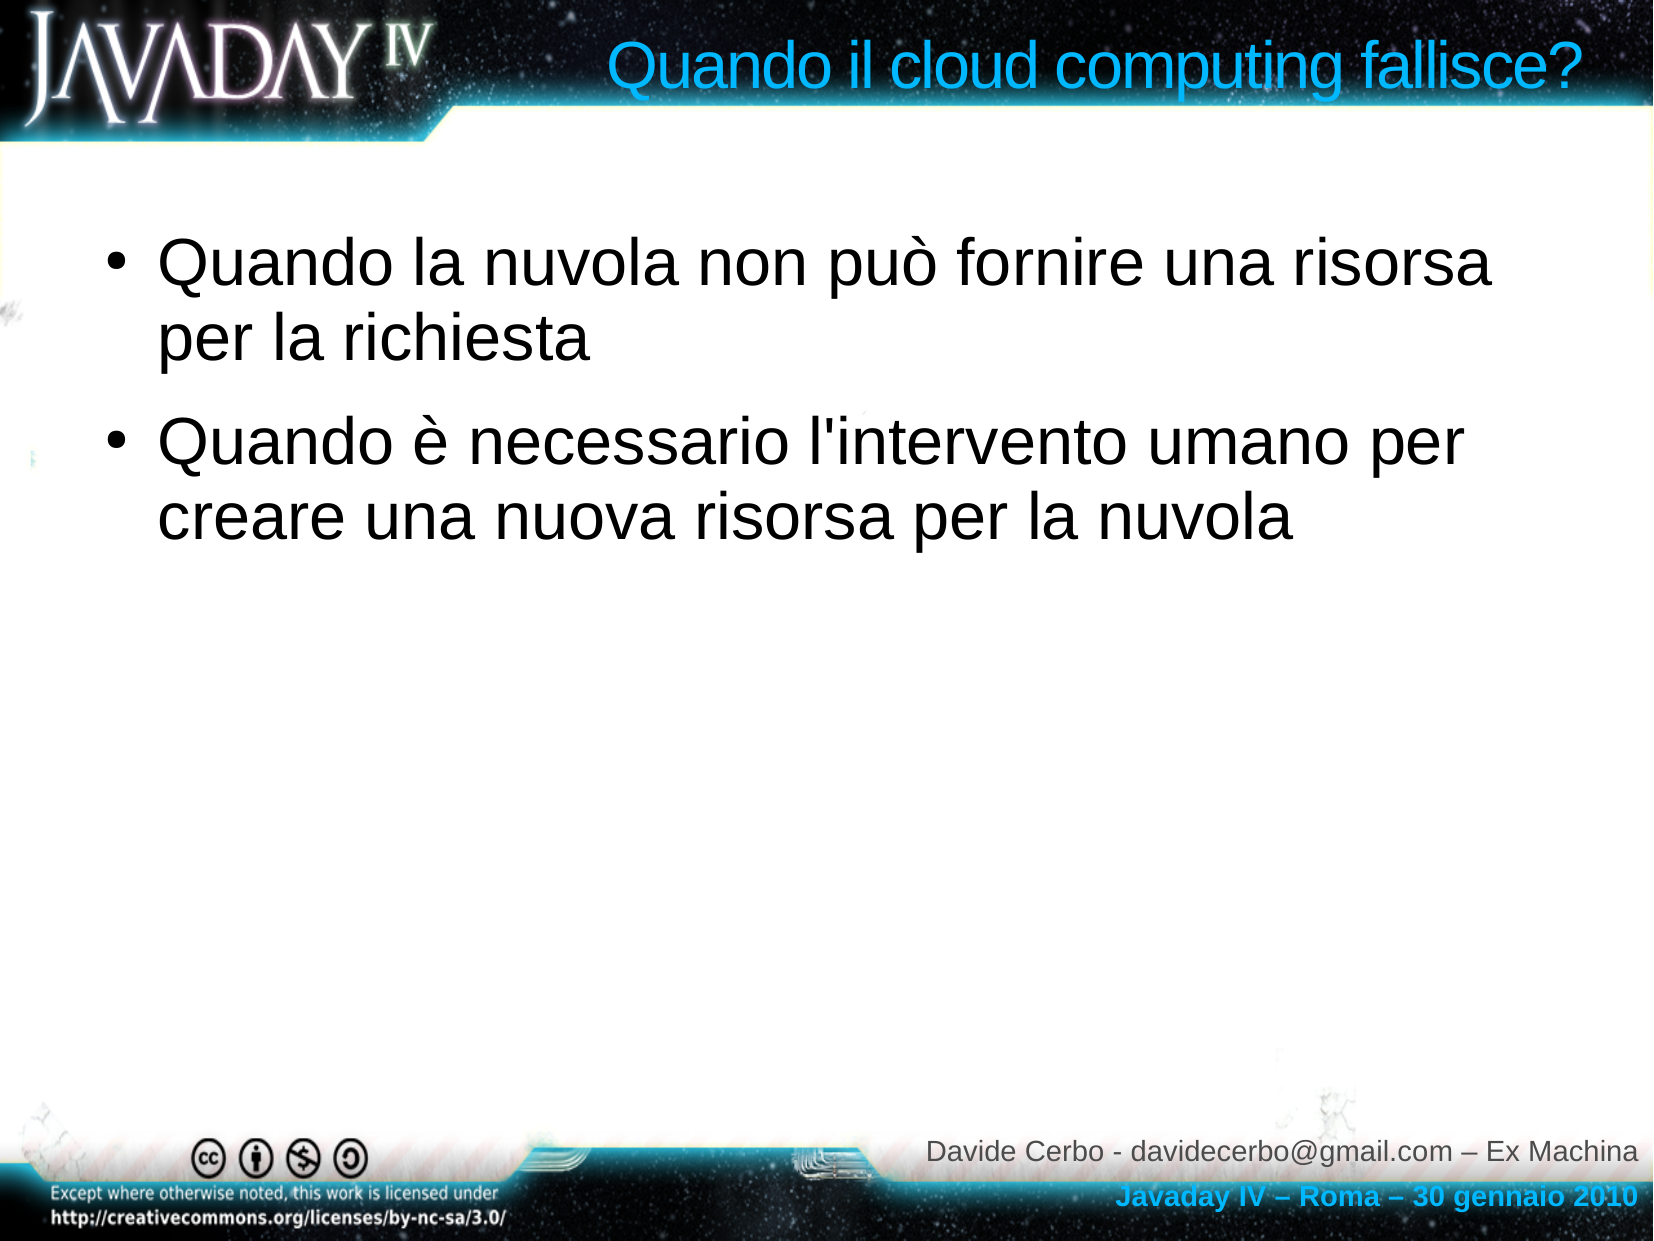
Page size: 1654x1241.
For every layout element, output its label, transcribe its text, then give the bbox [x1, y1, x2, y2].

title Quando il cloud computing fallisce? [108, 7, 1585, 124]
picture [0, 0, 1653, 1241]
list Quando la nuvola non può fornire una risorsa per la richiesta Quando è necessario l'intervento umano per creare una nuova risorsa per la nuvola [86, 225, 1575, 1013]
